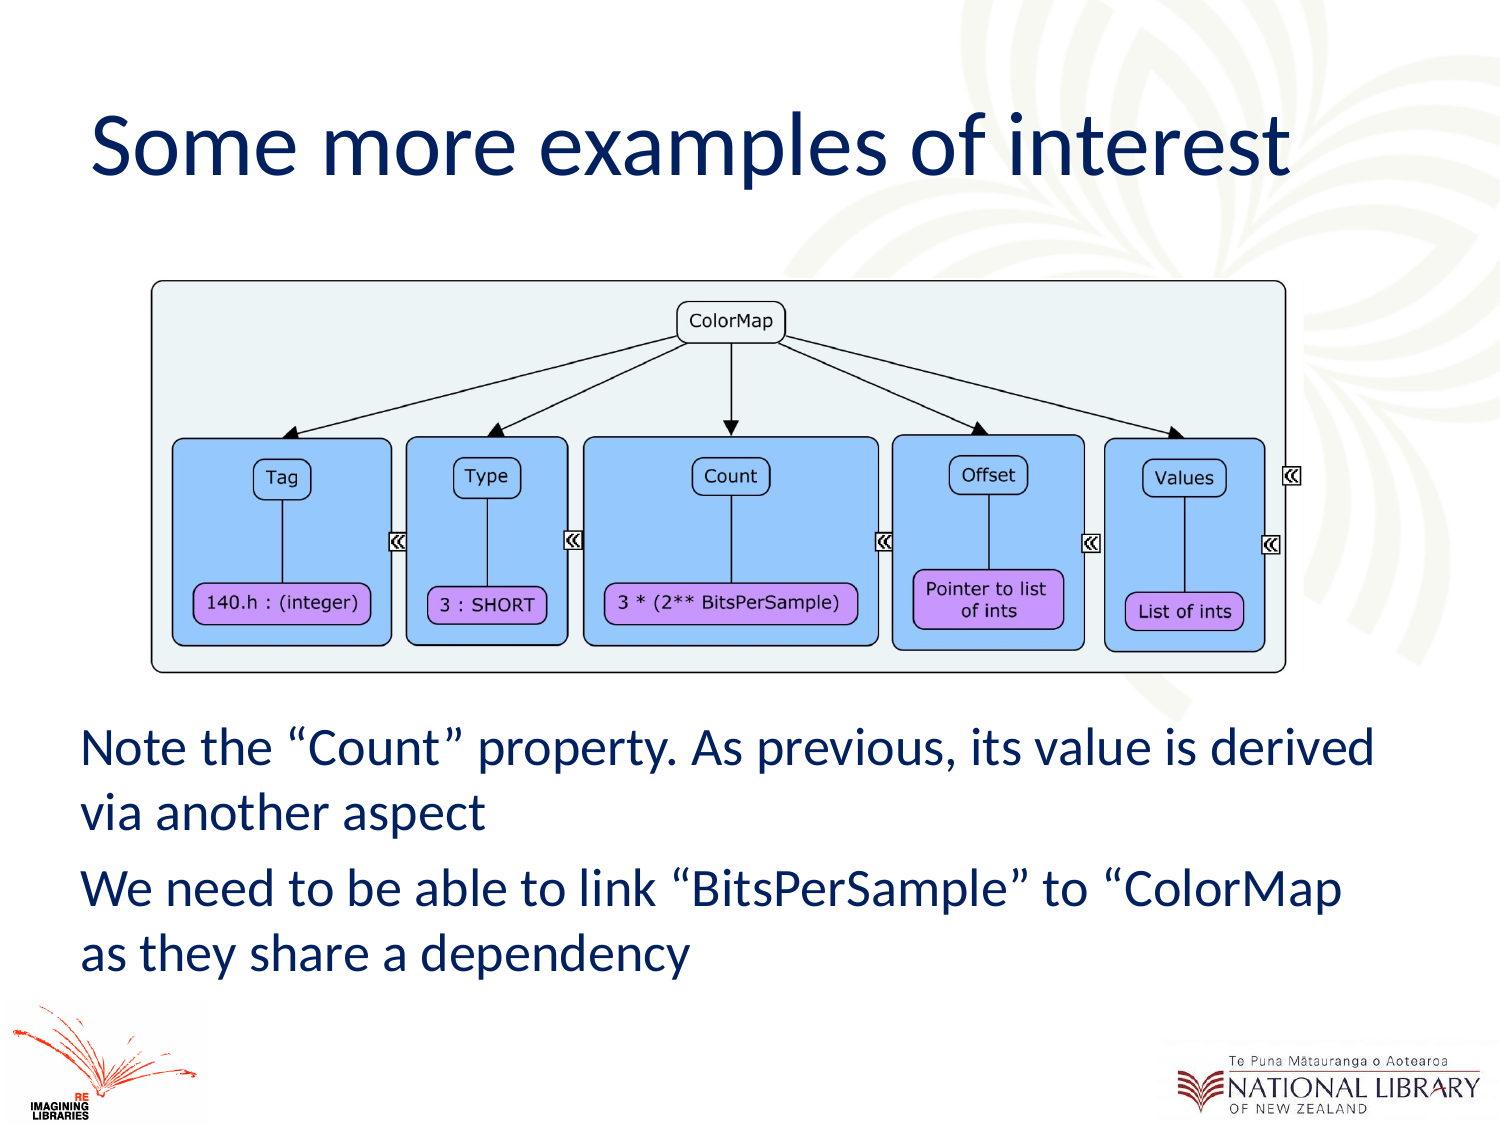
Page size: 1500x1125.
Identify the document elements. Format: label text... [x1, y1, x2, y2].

list Note the “Count” property. As previous, its value is derived via another aspect We need to be able to link “BitsPerSample” to “ColorMap as they share a dependency [64, 704, 1415, 986]
picture [0, 0, 1500, 1125]
title Some more examples of interest [75, 45, 1425, 233]
